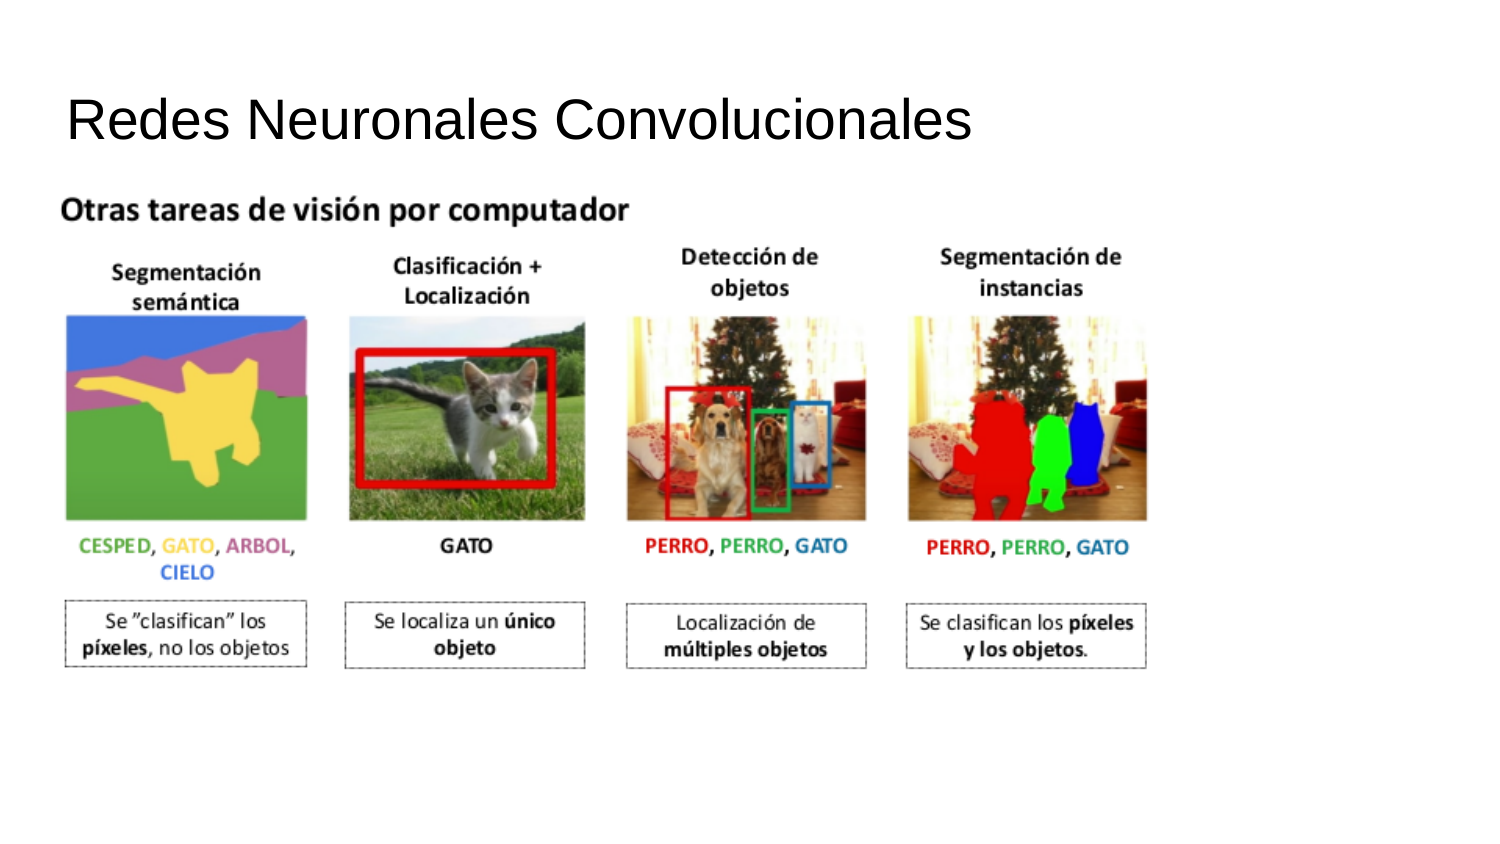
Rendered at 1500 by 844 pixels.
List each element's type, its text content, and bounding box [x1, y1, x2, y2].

title Redes Neuronales Convolucionales [51, 72, 1449, 167]
picture [51, 188, 1172, 688]
